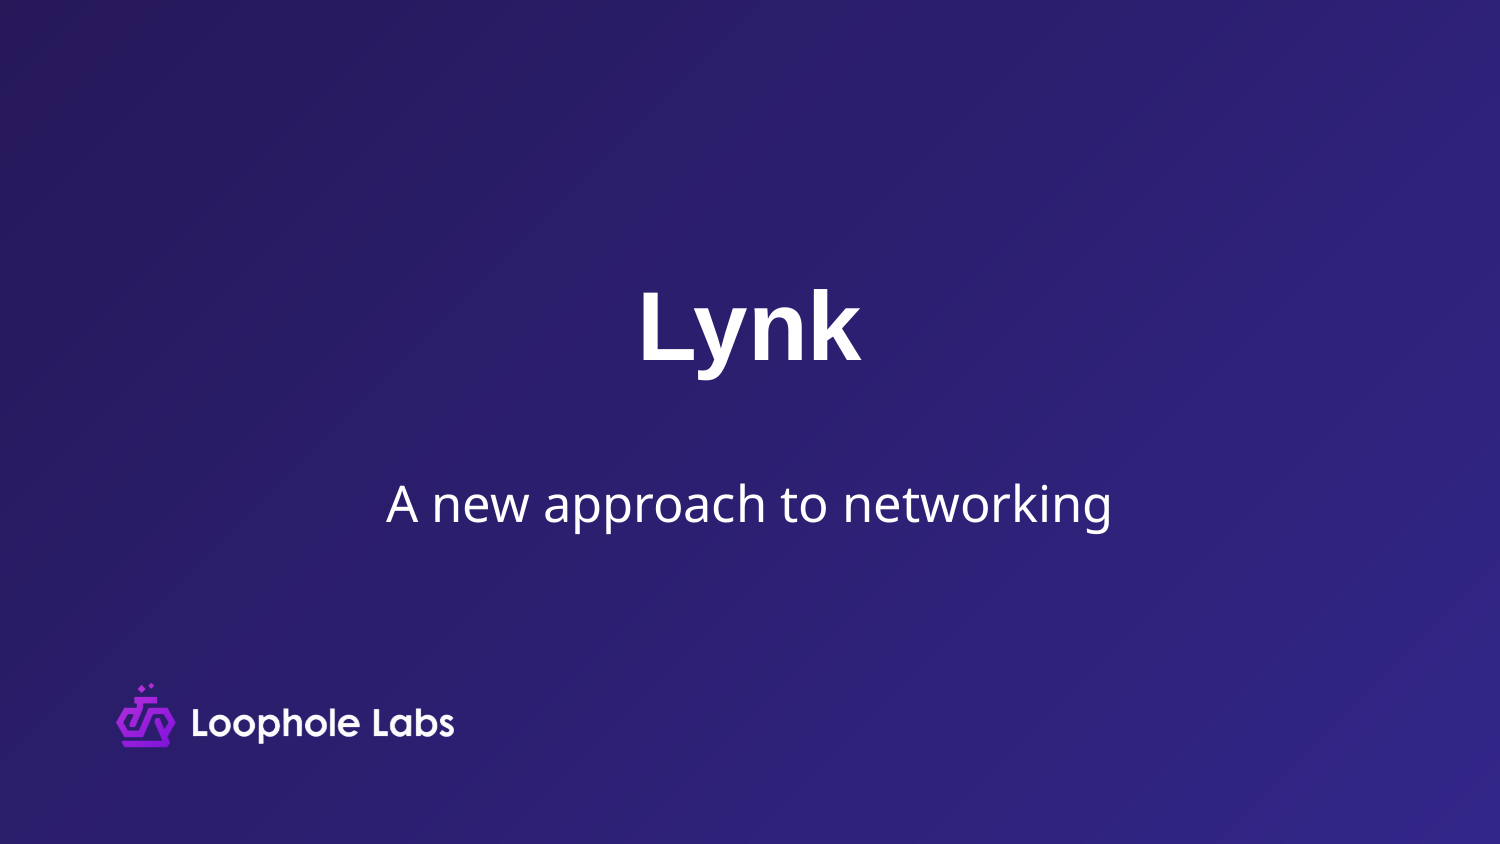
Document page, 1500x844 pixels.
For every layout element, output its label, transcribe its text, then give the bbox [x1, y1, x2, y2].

title A new approach to networking [51, 421, 1449, 584]
title Lynk [51, 196, 1449, 421]
picture [96, 661, 465, 773]
